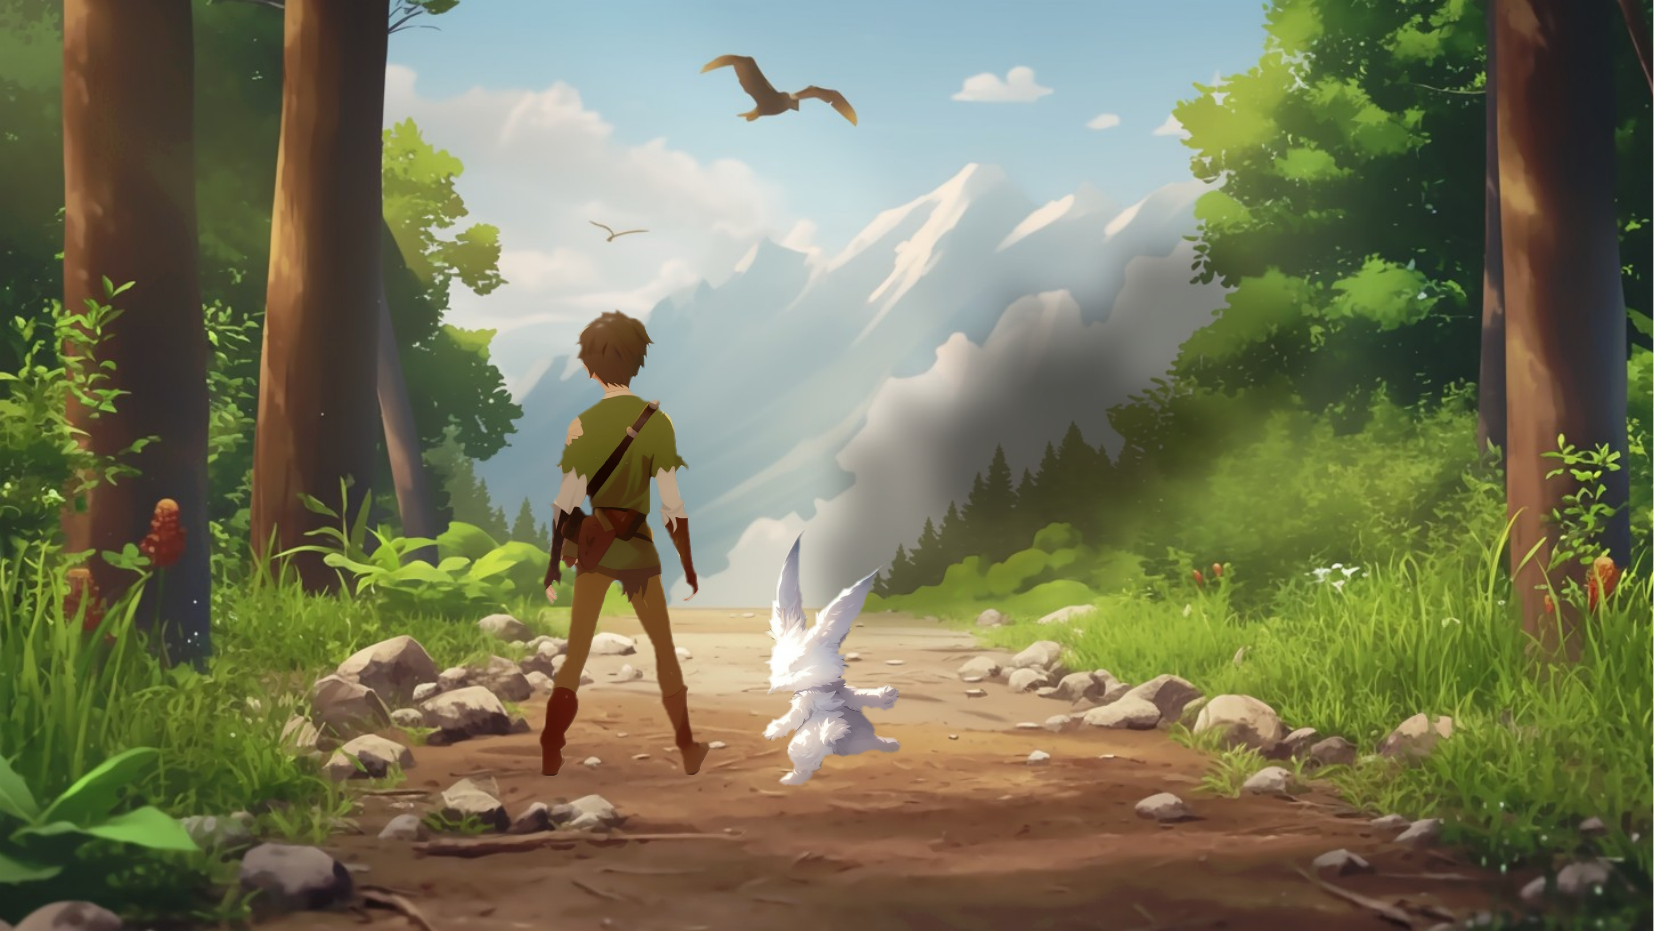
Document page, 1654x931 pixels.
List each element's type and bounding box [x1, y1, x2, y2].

text_box [858, 263, 1299, 606]
picture [0, 0, 1654, 931]
